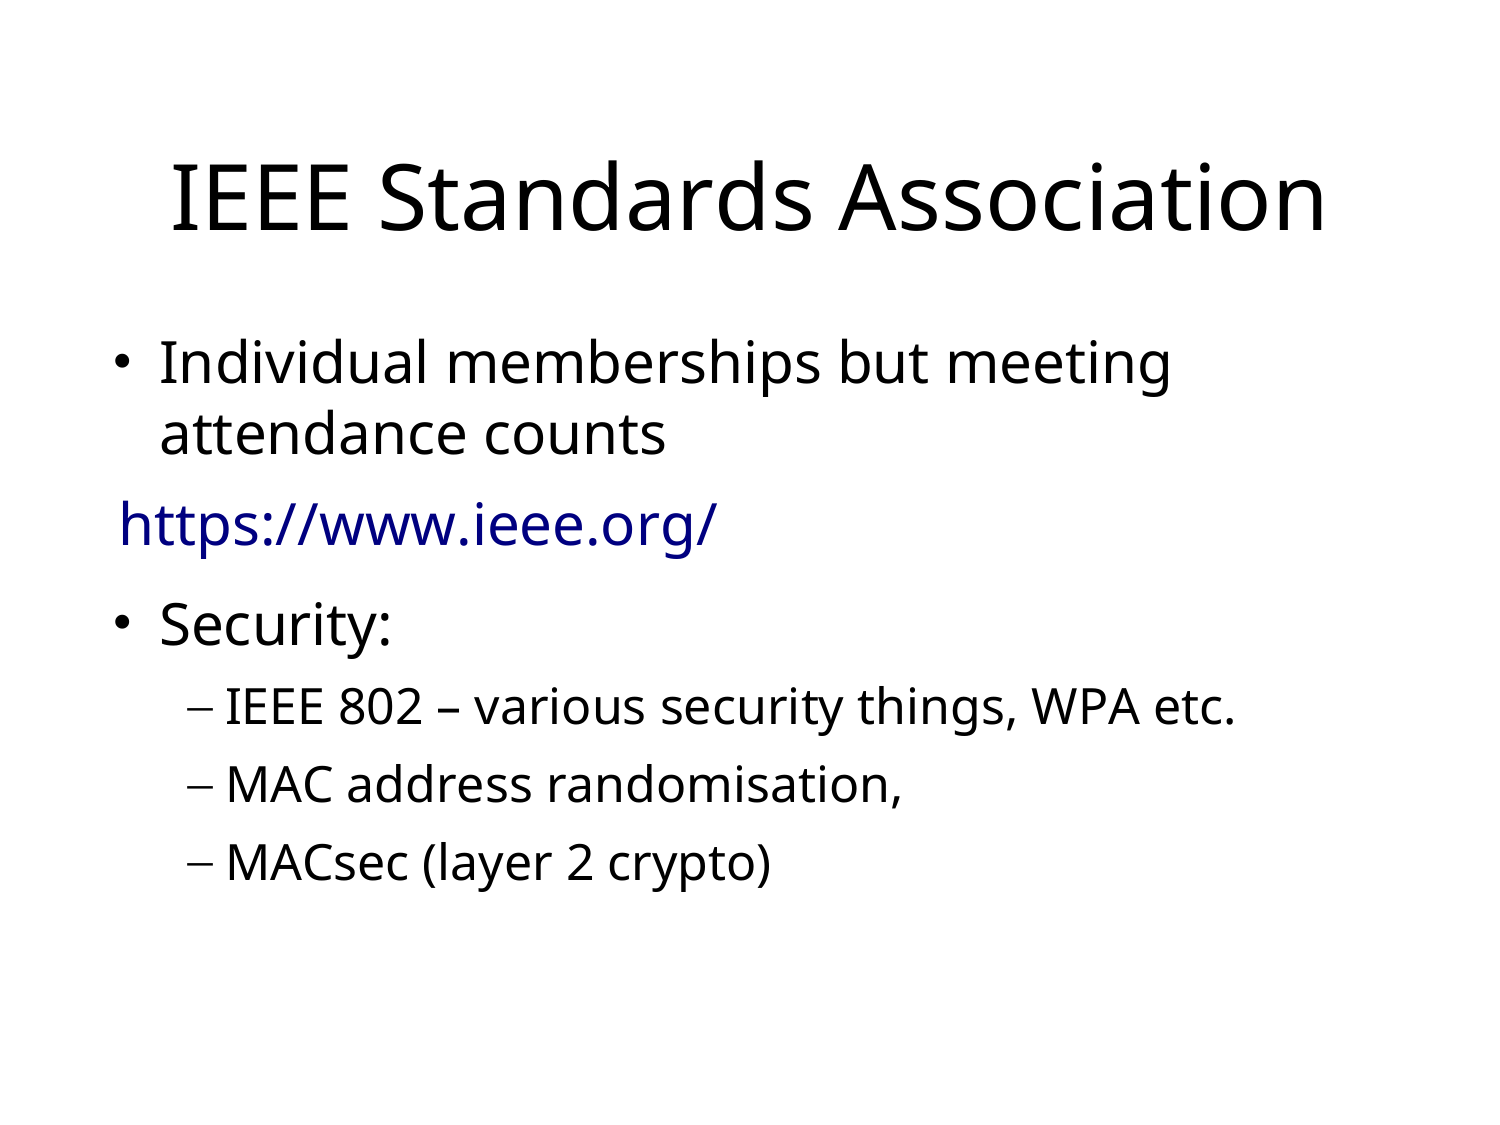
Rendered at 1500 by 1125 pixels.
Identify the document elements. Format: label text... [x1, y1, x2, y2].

list Individual memberships but meeting attendance counts https://www.ieee.org/ Security: IEEE 802 – various security things, WPA etc. MAC address randomisation, MACsec (layer 2 crypto) [112, 324, 1388, 1000]
title IEEE Standards Association [112, 99, 1388, 288]
